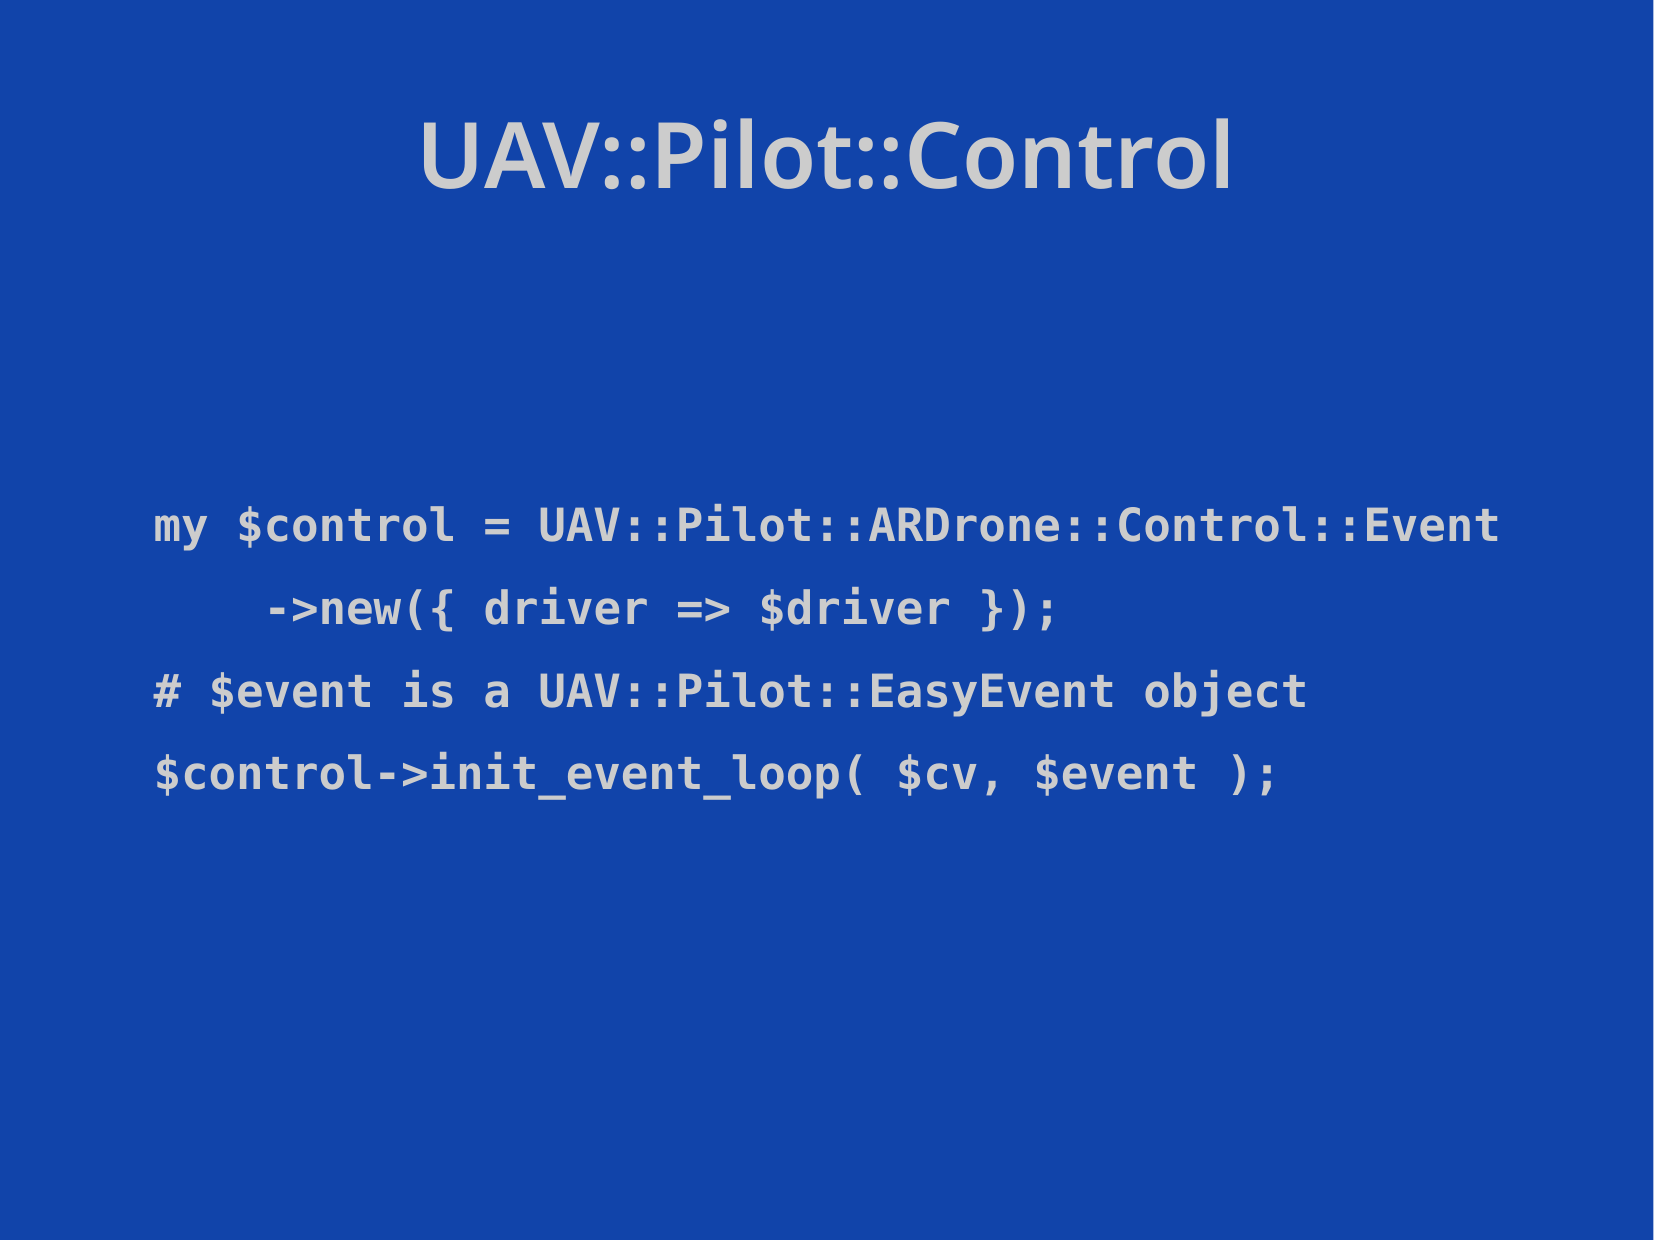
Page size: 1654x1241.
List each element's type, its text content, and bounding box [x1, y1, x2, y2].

title UAV::Pilot::Control [82, 49, 1571, 257]
list my $control = UAV::Pilot::ARDrone::Control::Event ->new({ driver => $driver }); # $event is a UAV::Pilot::EasyEvent object $control->init_event_loop( $cv, $event ); [82, 290, 1571, 1010]
